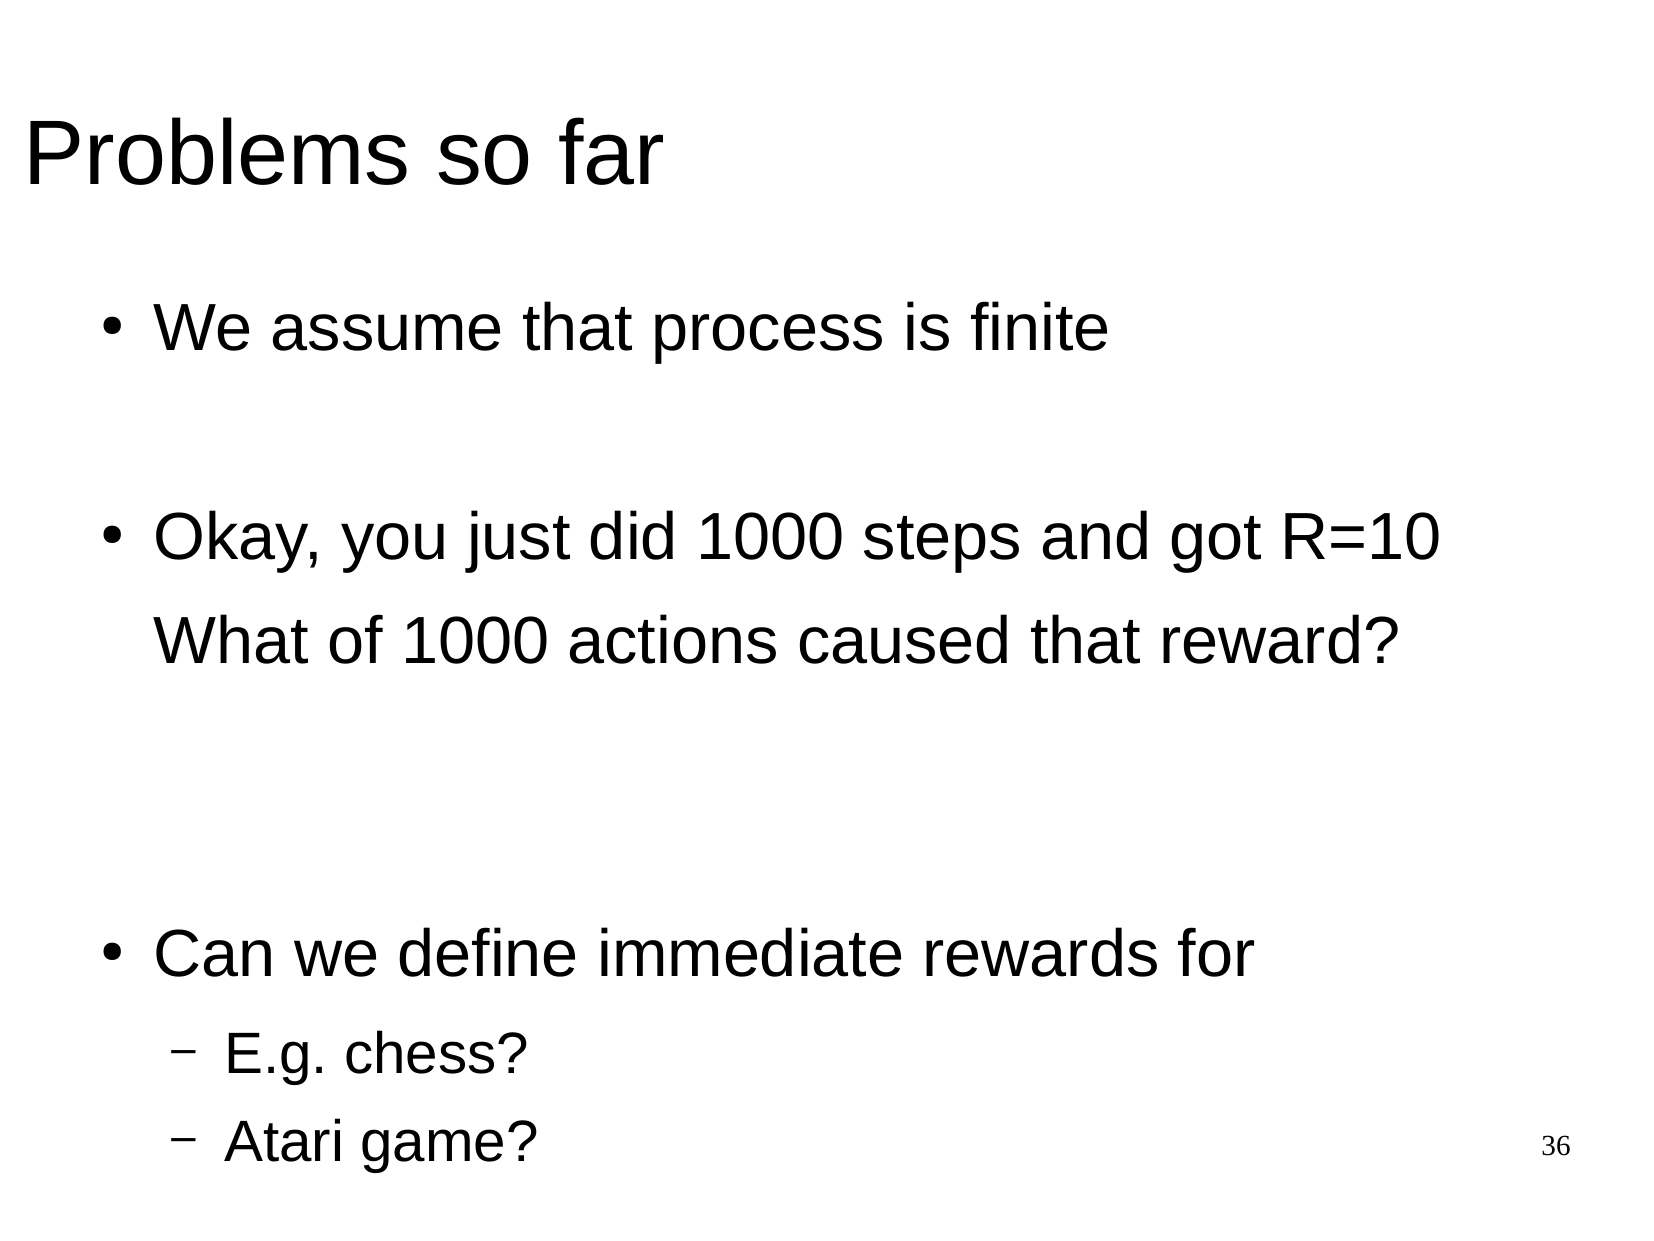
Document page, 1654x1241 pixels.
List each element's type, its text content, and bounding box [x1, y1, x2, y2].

title Problems so far [23, 49, 1512, 257]
list We assume that process is finite Okay, you just did 1000 steps and got R=10 What of 1000 actions caused that reward? Can we define immediate rewards for E.g. chess? Atari game? [82, 290, 1571, 1186]
